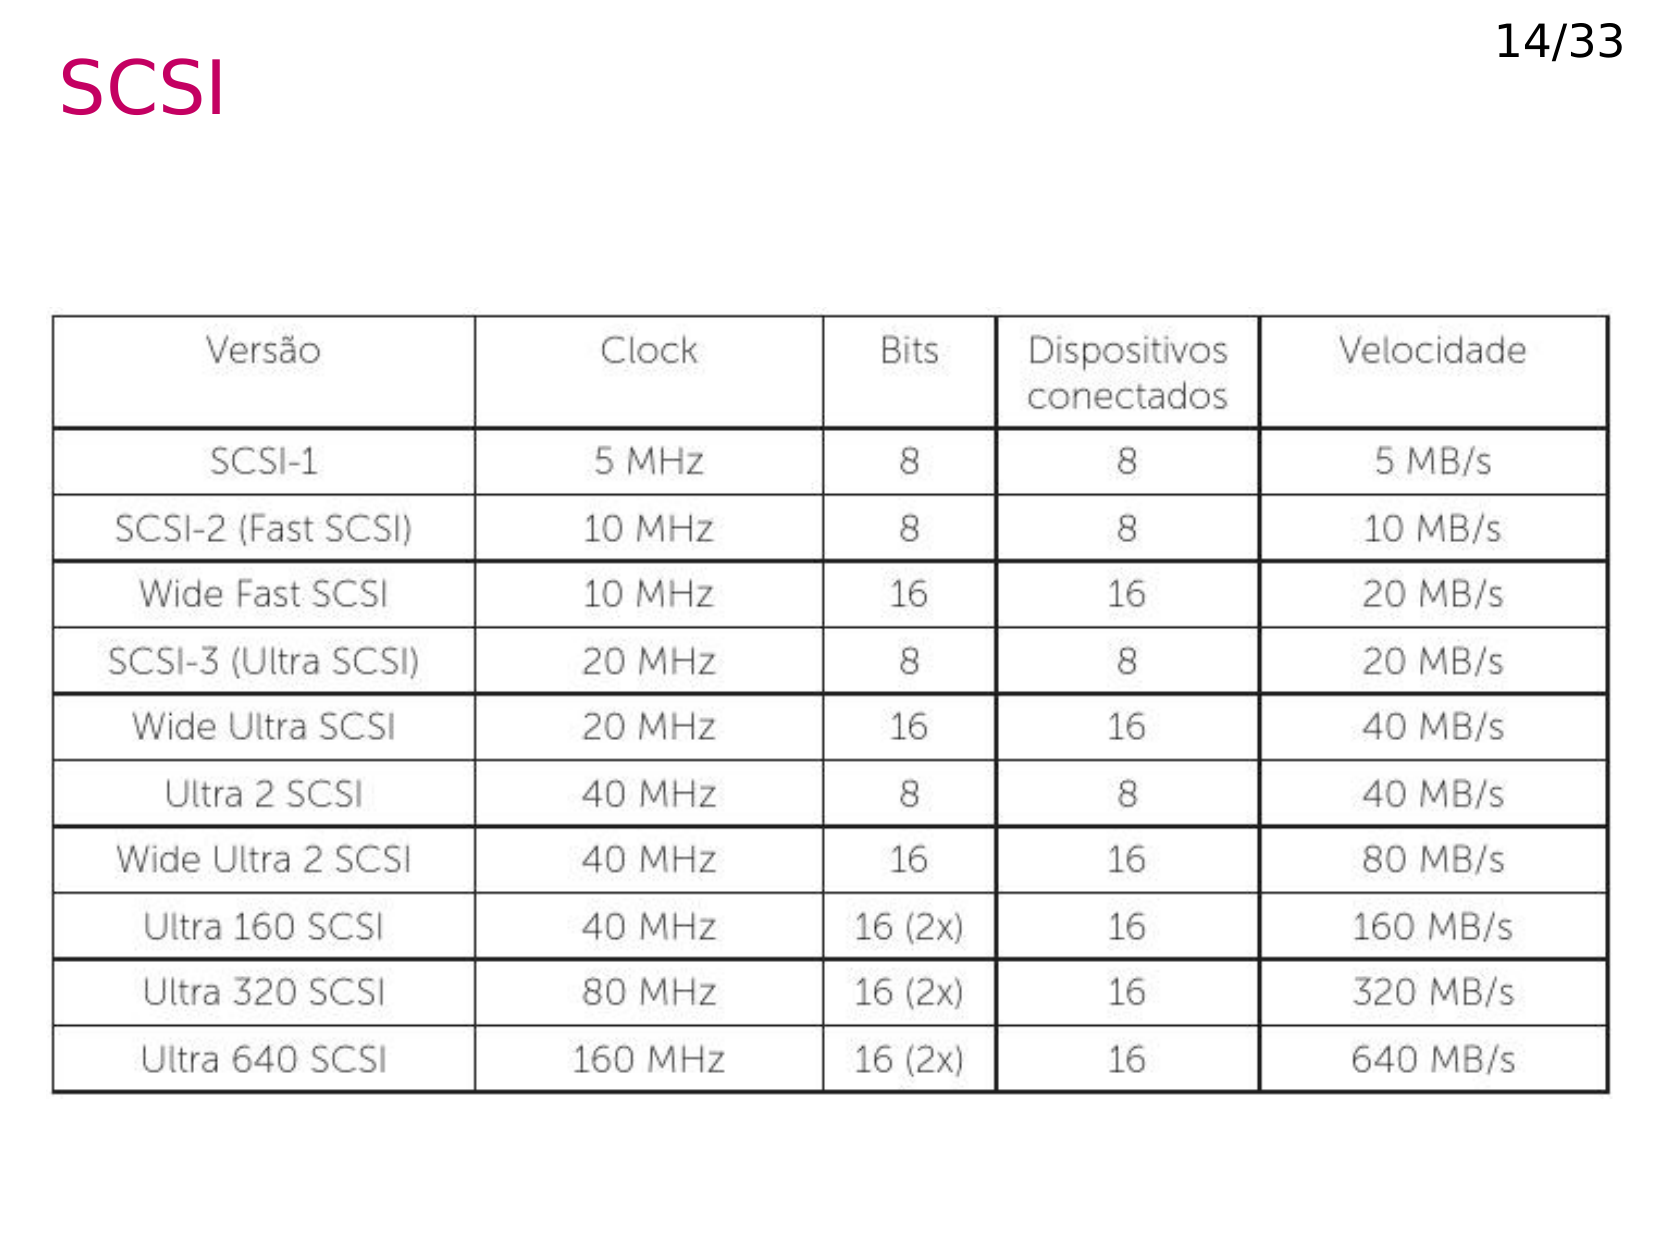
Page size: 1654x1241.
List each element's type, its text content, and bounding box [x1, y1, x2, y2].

title SCSI [59, 29, 1625, 148]
picture [46, 307, 1617, 1099]
